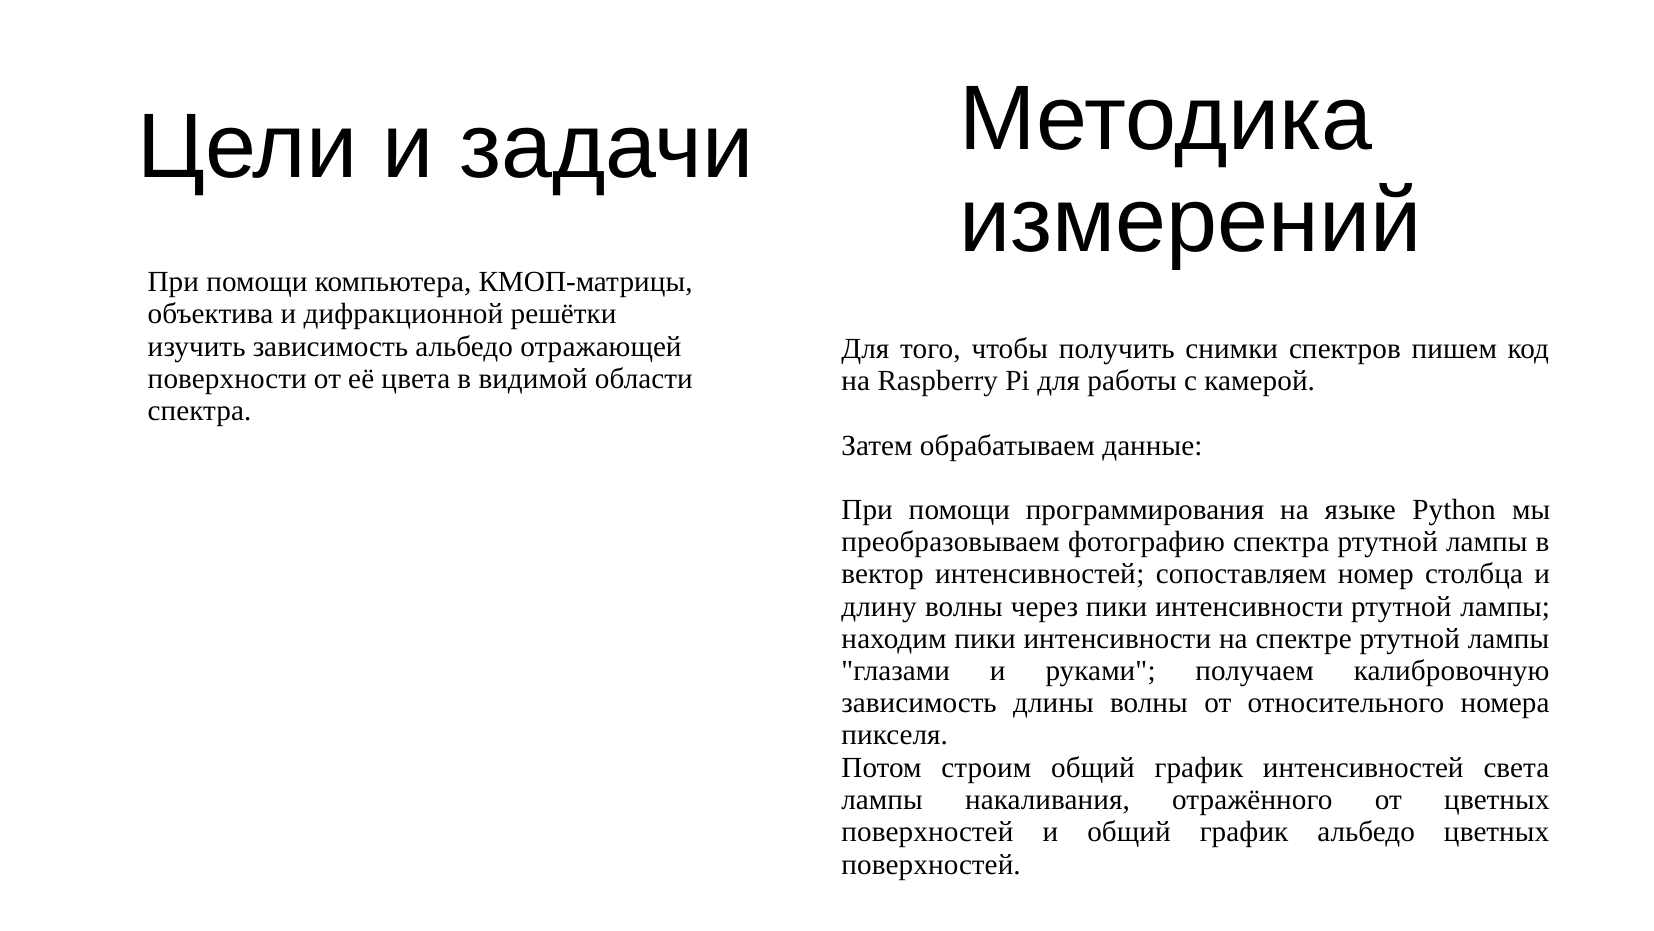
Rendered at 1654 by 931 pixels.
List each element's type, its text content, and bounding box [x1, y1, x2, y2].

list При помощи компьютера, КМОП-матрицы, объектива и дифракционной решётки изучить зависимость альбедо отражающей поверхности от её цвета в видимой области спектра. [147, 265, 715, 443]
text_box Методика измерений [944, 59, 1447, 279]
text_box Для того, чтобы получить снимки спектров пишем код на Raspberry Pi для работы с камерой. Затем обрабатываем данные: При помощи программирования на языке Python мы преобразовываем фотографию спектра ртутной лампы в вектор интенсивностей; сопоставляем номер столбца и длину волны через пики интенсивности ртутной лампы; находим пики интенсивности на спектре ртутной лампы "глазами и руками"; получаем калибровочную зависимость длины волны от относительного номера пикселя. Потом строим общий график интенсивностей света лампы накаливания, отражённого от цветных поверхностей и общий график альбедо цветных поверхностей. [826, 324, 1565, 921]
title Цели и задачи [118, 29, 774, 262]
